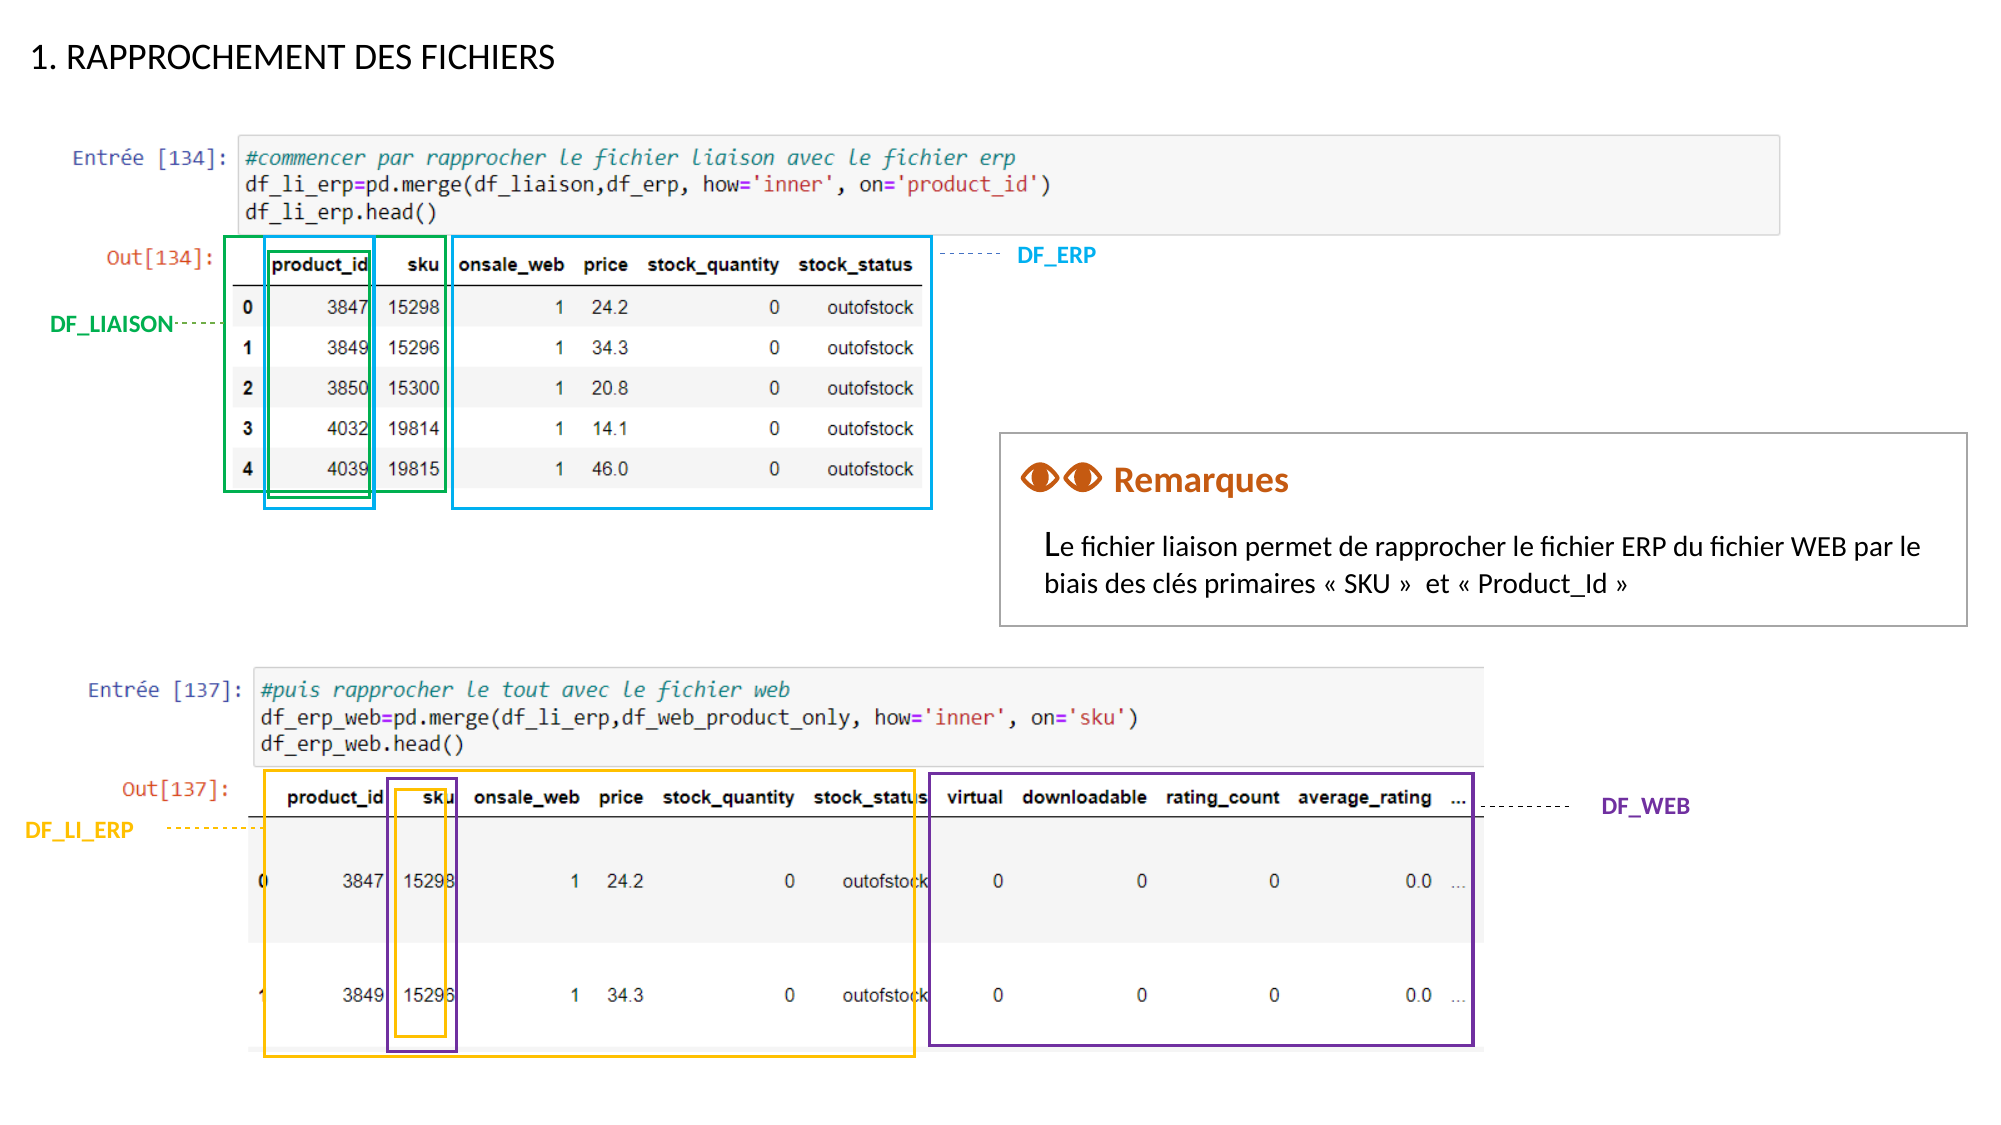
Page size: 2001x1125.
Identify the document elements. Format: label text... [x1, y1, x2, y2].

text_box DF_LI_ERP [10, 806, 175, 852]
text_box Remarques [1099, 447, 1318, 508]
text_box 1. RAPPROCHEMENT DES FICHIERS [14, 24, 709, 85]
text_box [1107, 433, 1967, 511]
text_box DF_LIAISON [35, 300, 200, 346]
picture [226, 238, 262, 490]
text_box DF_ERP [1002, 230, 1230, 277]
text_box Le fichier liaison permet de rapprocher le fichier ERP du fichier WEB par le biais des clés primaires « SKU » et « Product_Id » [1029, 511, 1968, 608]
text_box DF_WEB [1586, 782, 1752, 828]
picture [59, 131, 1788, 535]
picture [455, 239, 929, 497]
text_box [1000, 433, 1967, 626]
picture [266, 772, 913, 1052]
picture [377, 238, 444, 490]
picture [77, 662, 1484, 1052]
picture [389, 780, 455, 1050]
picture [267, 239, 371, 250]
picture [270, 253, 368, 490]
